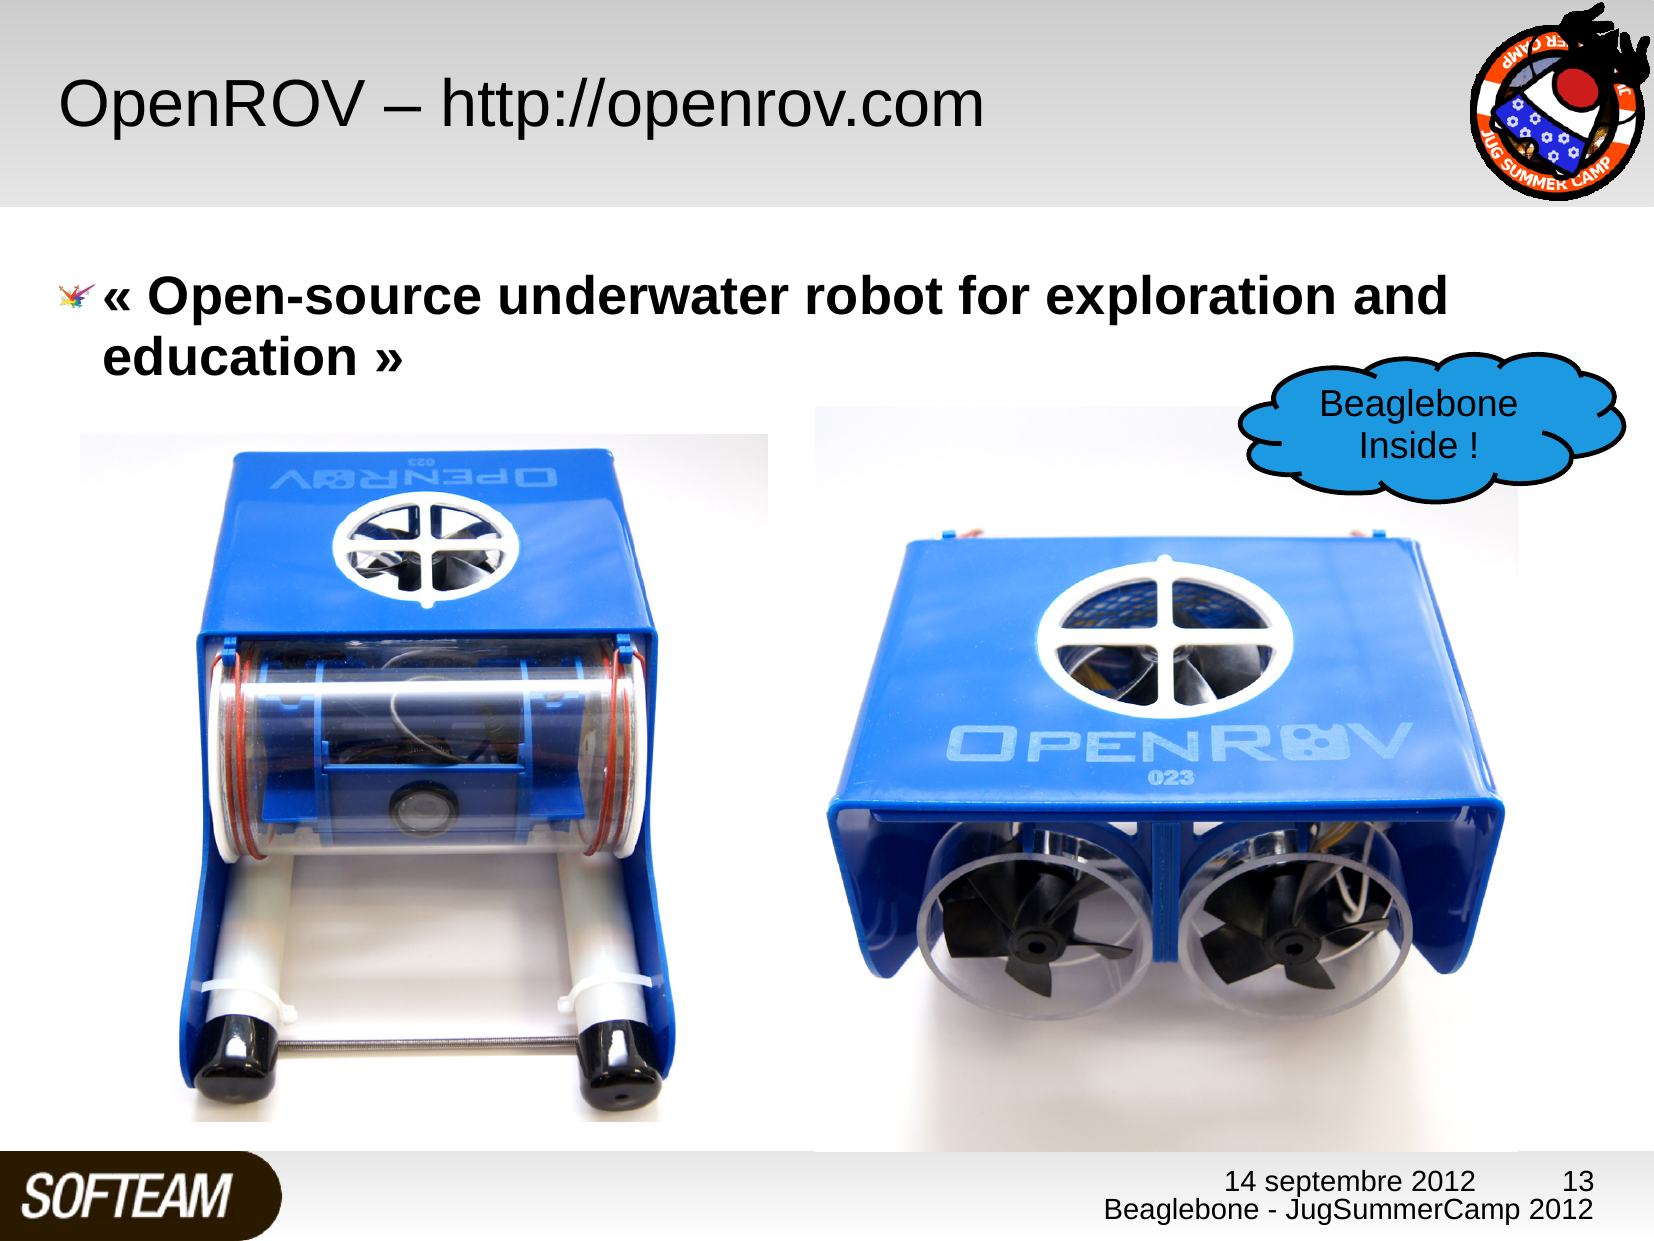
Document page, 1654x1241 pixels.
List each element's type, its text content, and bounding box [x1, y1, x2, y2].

picture [0, 1151, 286, 1241]
picture [815, 406, 1518, 1152]
list « Open-source underwater robot for exploration and education » [59, 265, 1654, 1123]
picture [80, 434, 768, 1123]
title OpenROV – http://openrov.com [59, 29, 1359, 178]
text_box Beaglebone Inside ! [1240, 354, 1625, 503]
picture [1465, 0, 1654, 207]
